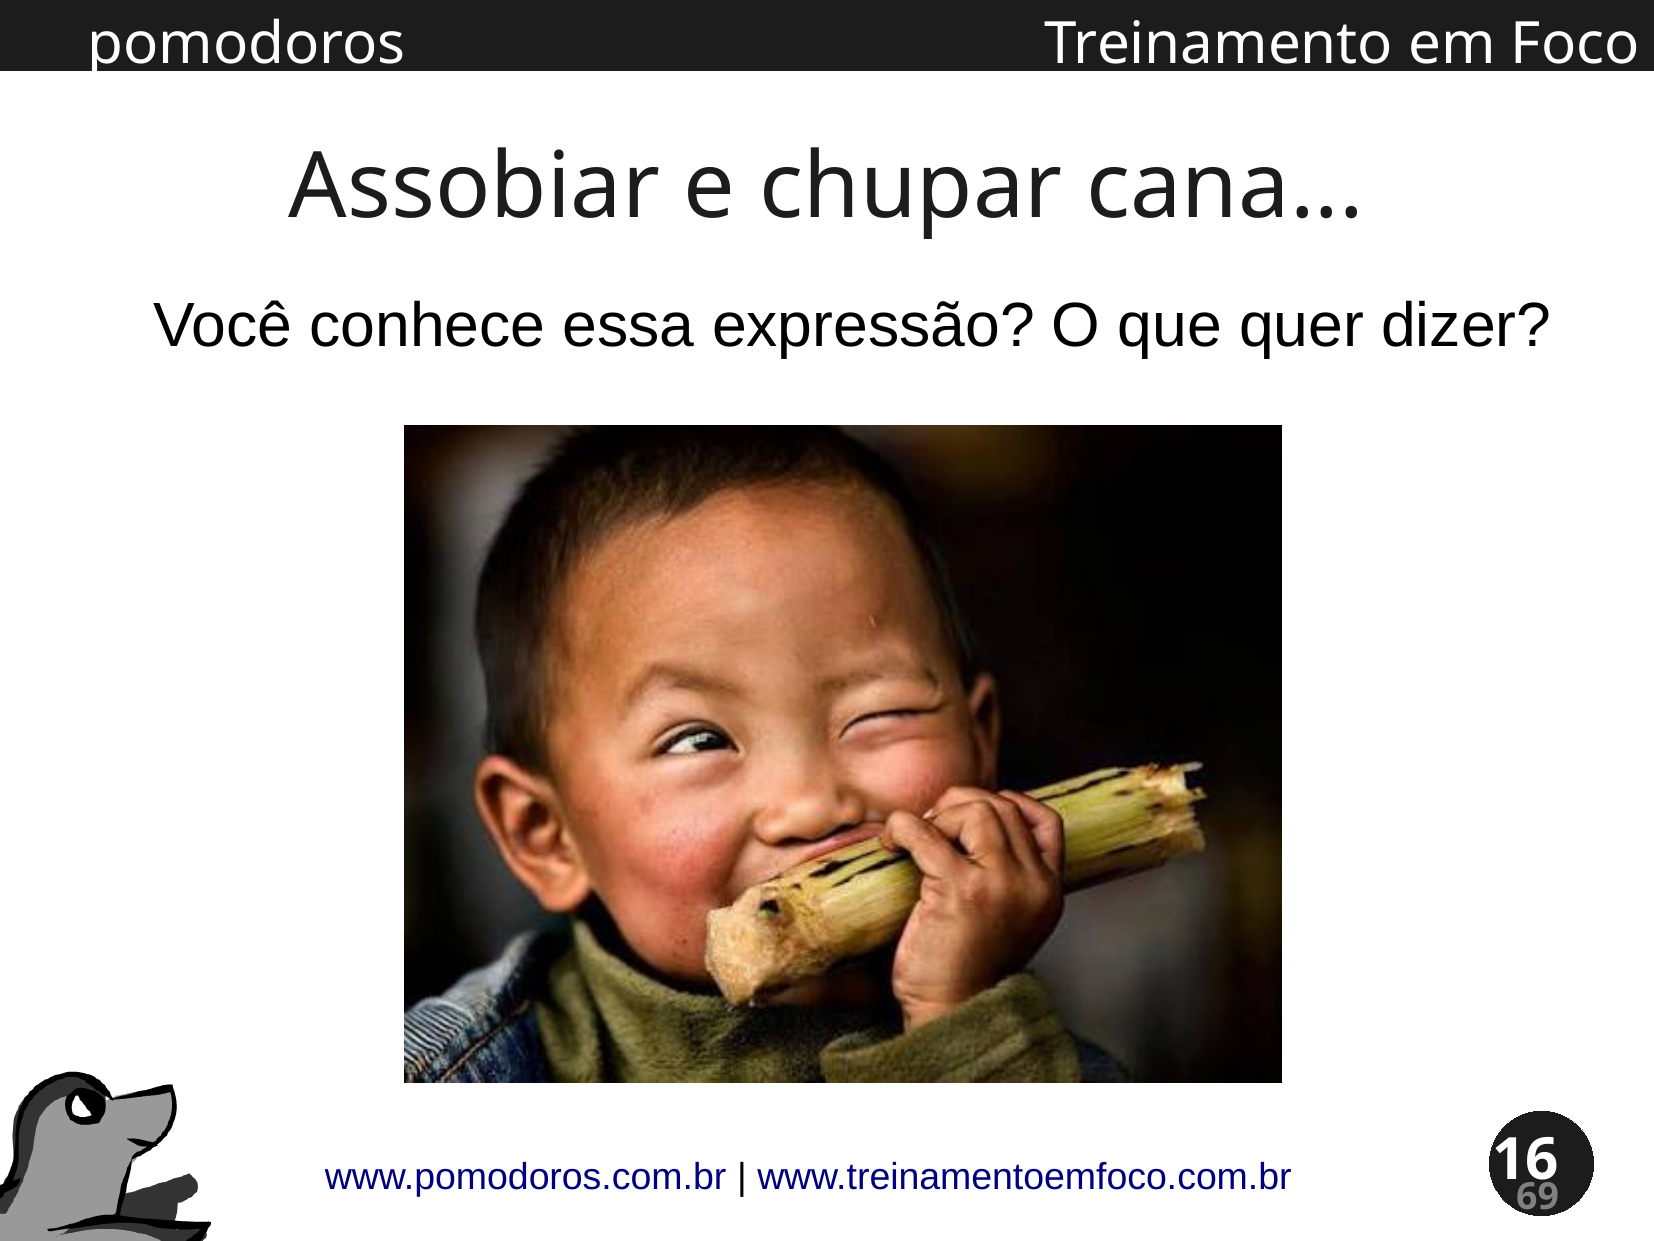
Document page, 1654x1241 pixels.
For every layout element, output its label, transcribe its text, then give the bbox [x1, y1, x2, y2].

picture [0, 1003, 249, 1241]
list Você conhece essa expressão? O que quer dizer? [82, 290, 1571, 1010]
picture [404, 425, 1282, 1083]
title Assobiar e chupar cana... [82, 78, 1571, 287]
